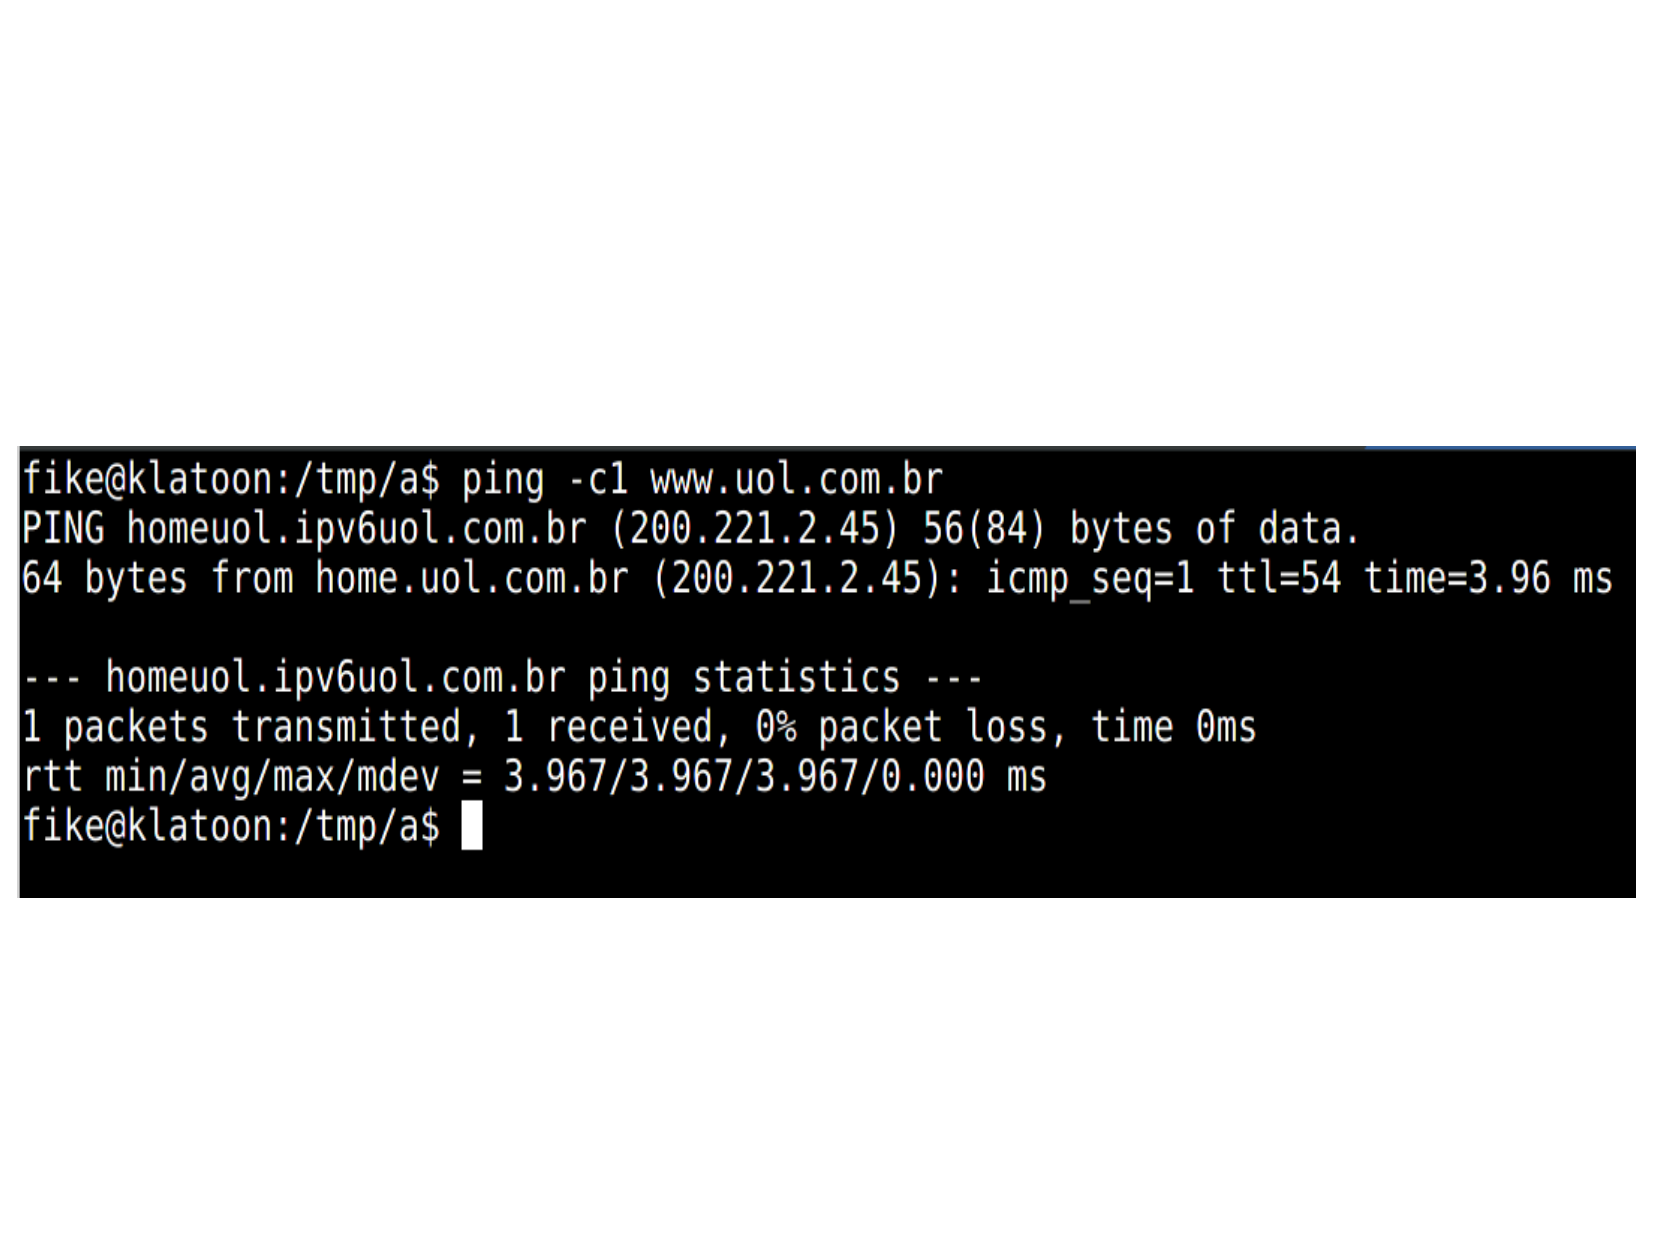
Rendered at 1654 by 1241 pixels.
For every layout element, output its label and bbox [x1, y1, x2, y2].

picture [17, 446, 1636, 898]
